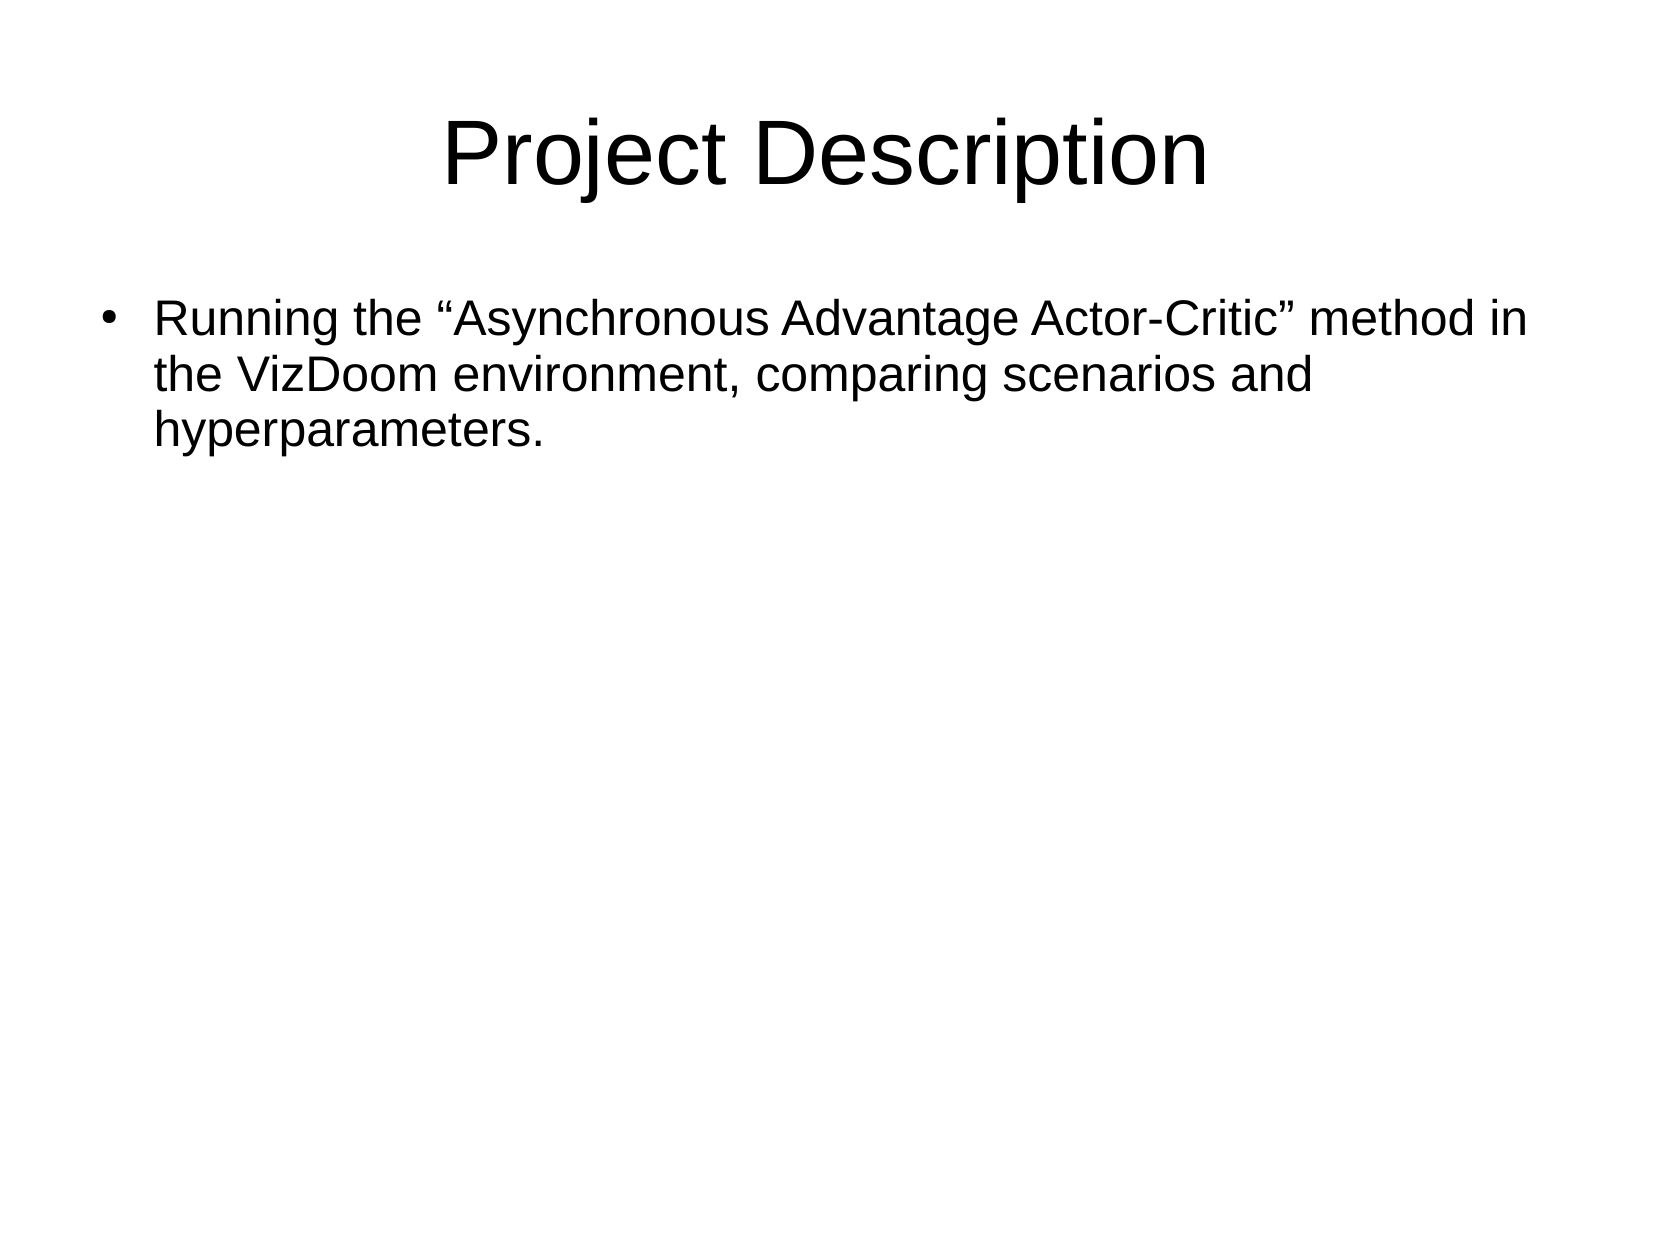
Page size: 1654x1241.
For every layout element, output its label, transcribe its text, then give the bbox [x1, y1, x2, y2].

title Project Description [82, 49, 1571, 257]
list Running the “Asynchronous Advantage Actor-Critic” method in the VizDoom environment, comparing scenarios and hyperparameters. [82, 290, 1571, 1010]
